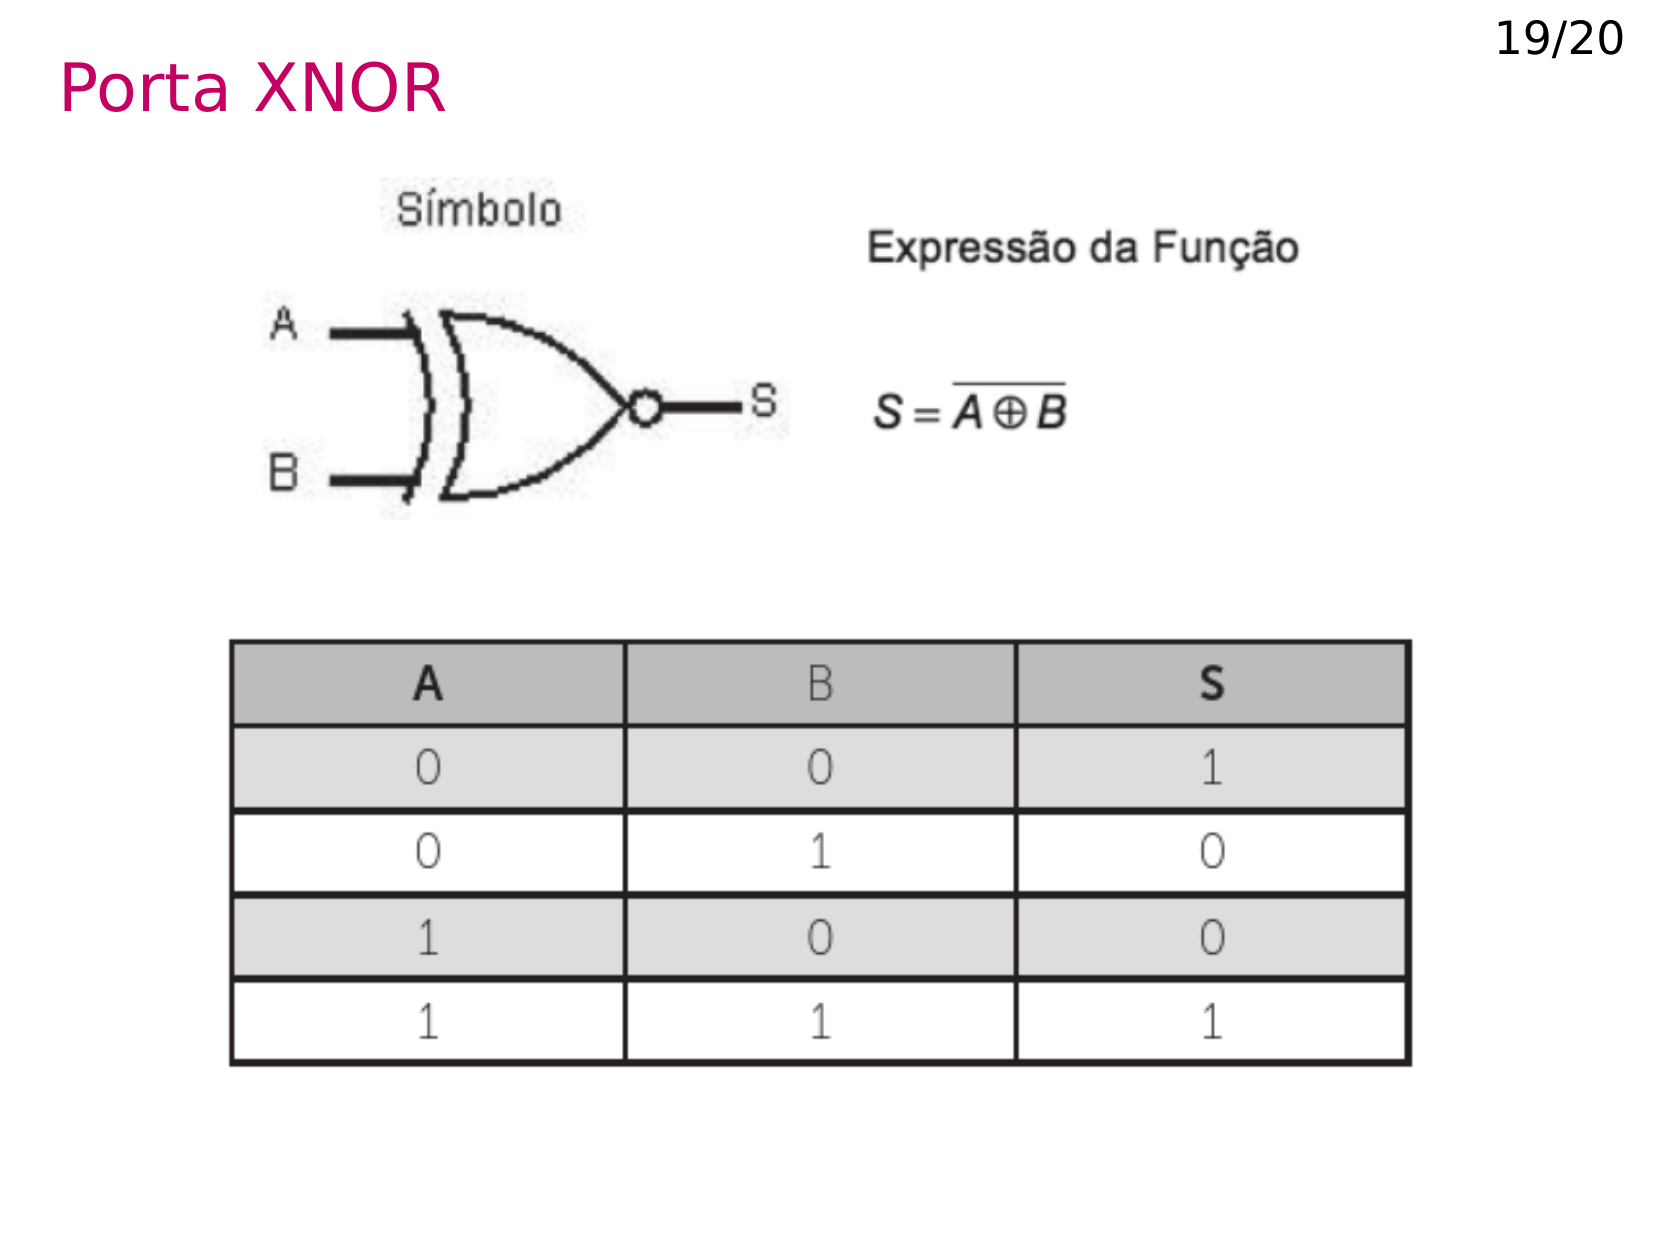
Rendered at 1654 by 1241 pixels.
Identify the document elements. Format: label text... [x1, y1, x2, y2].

picture [249, 177, 1312, 520]
picture [225, 635, 1418, 1075]
title Porta XNOR [59, 29, 1625, 148]
